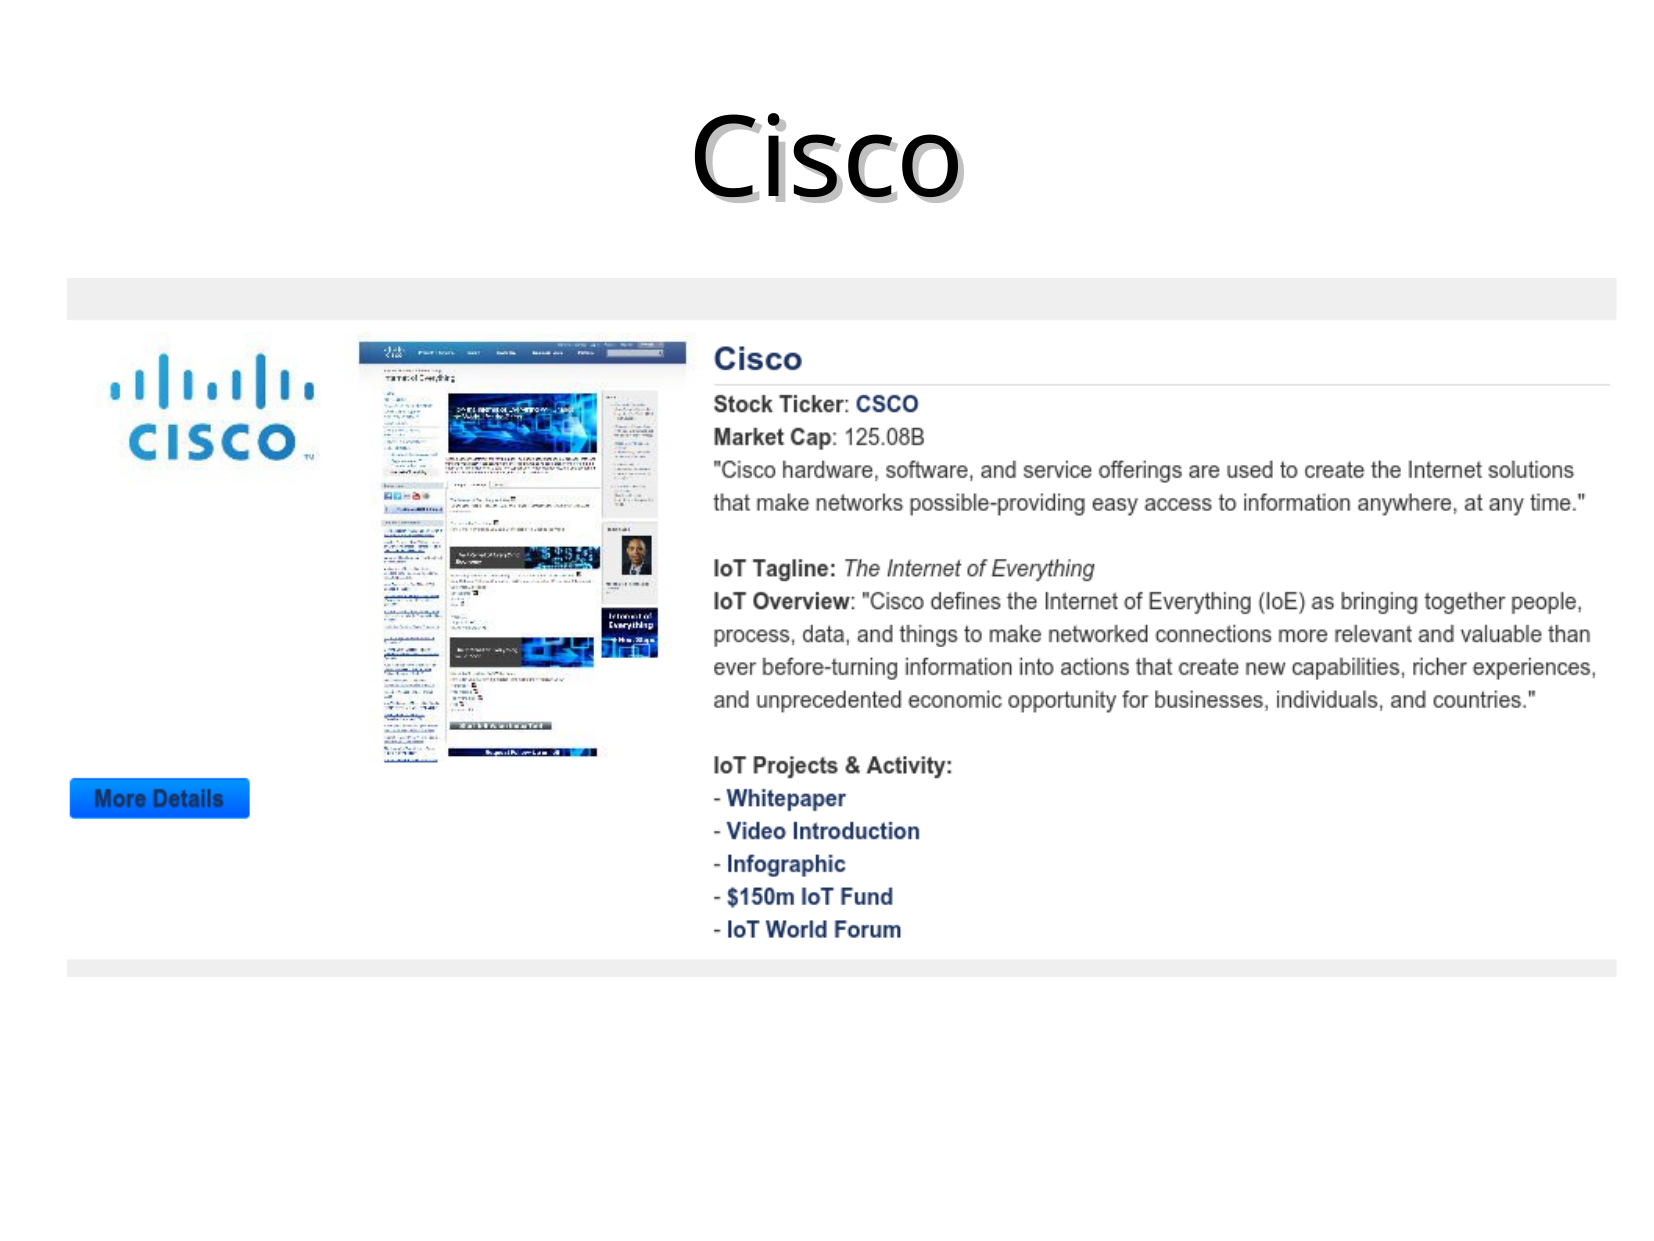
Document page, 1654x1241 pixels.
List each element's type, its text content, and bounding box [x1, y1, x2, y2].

title Cisco [82, 49, 1571, 257]
picture [67, 278, 1620, 977]
